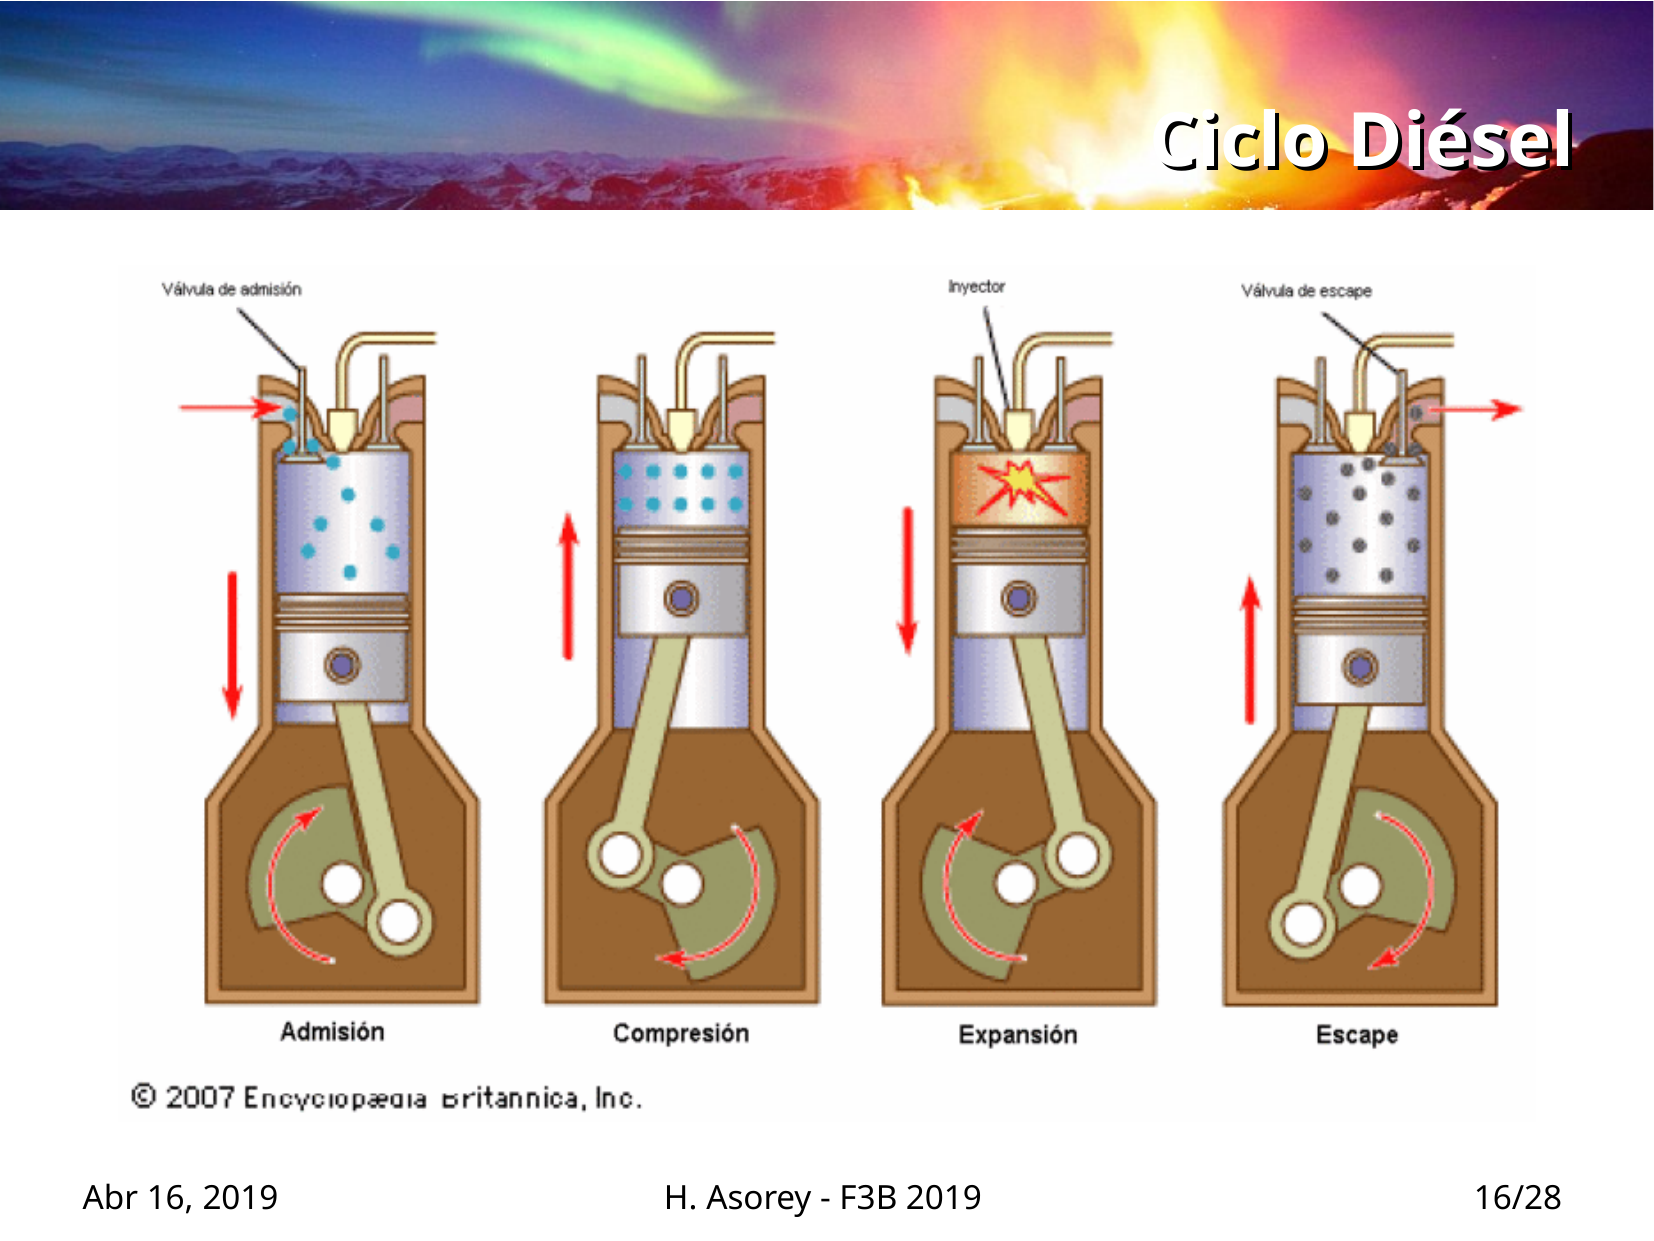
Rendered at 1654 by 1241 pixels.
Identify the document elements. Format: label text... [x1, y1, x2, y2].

picture [0, 1, 1654, 210]
picture [118, 265, 1536, 1123]
title Ciclo Diésel [86, 49, 1576, 226]
